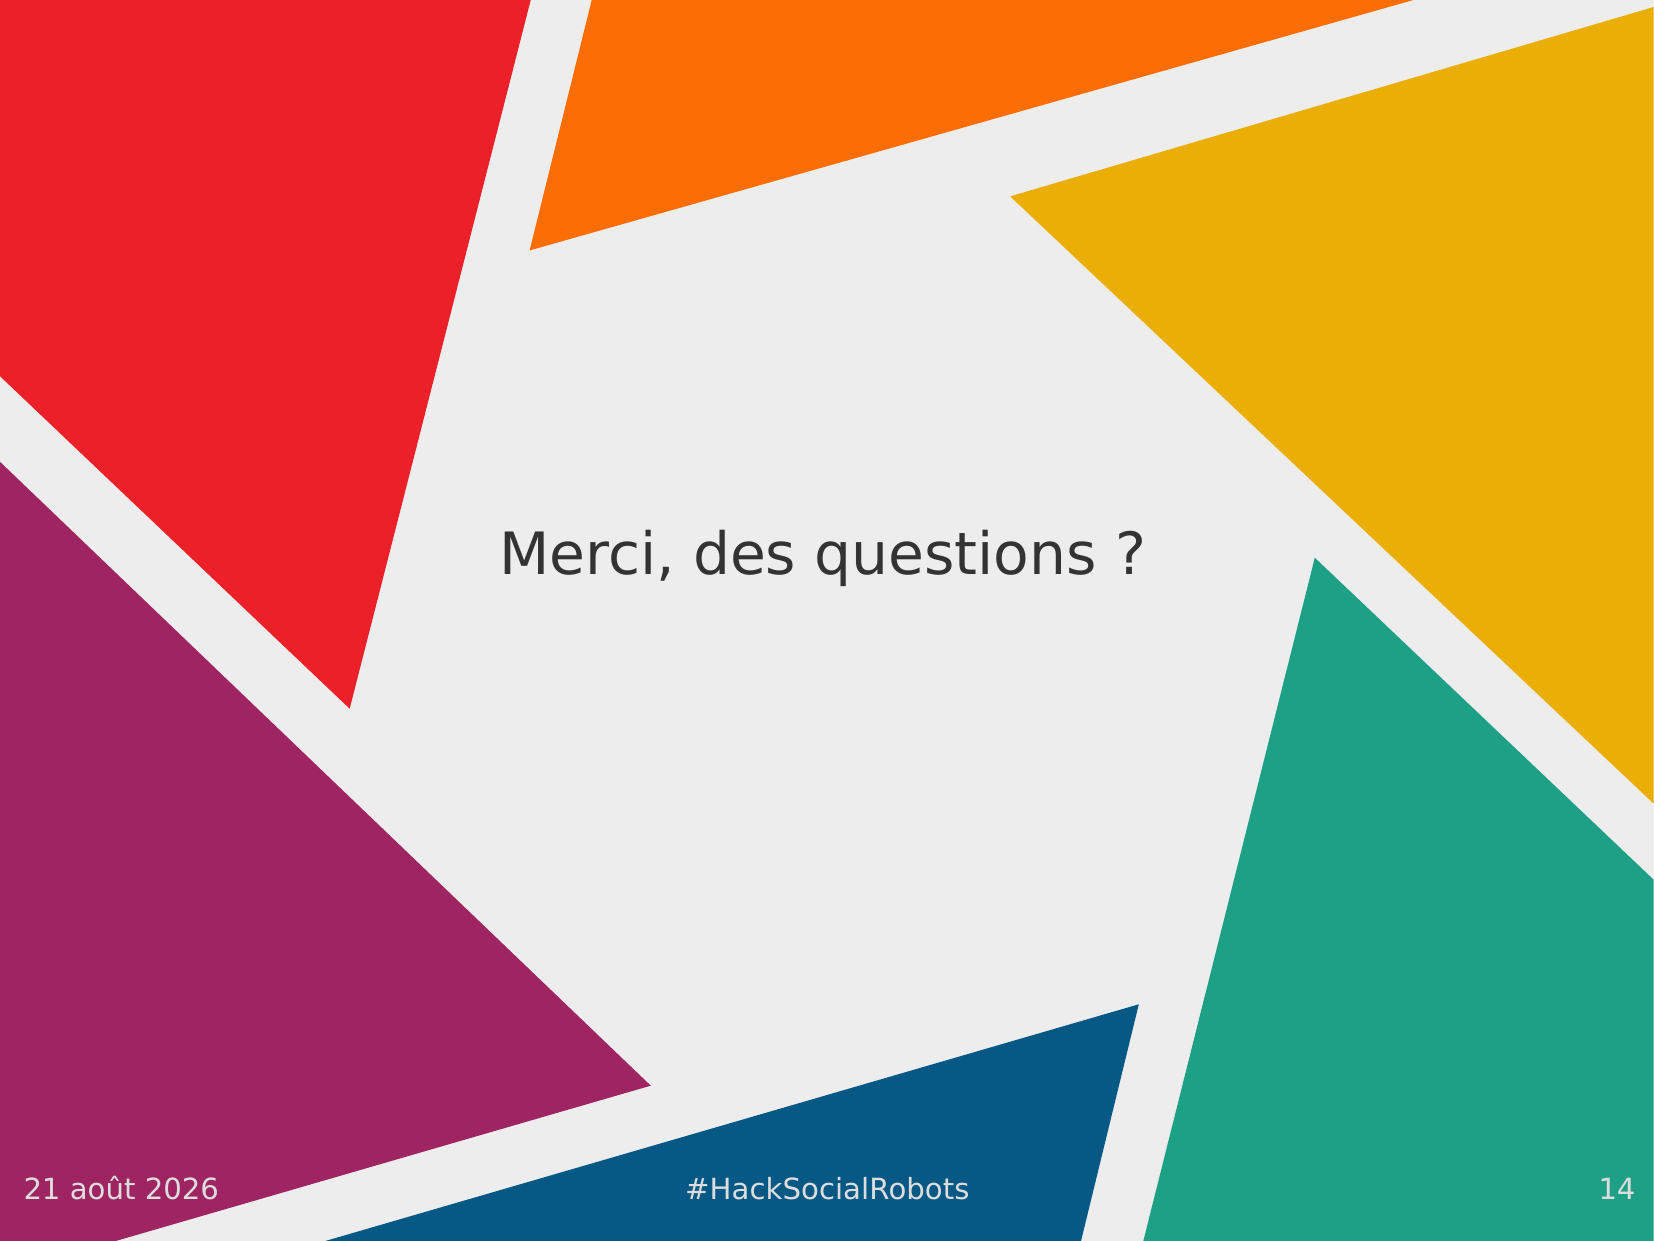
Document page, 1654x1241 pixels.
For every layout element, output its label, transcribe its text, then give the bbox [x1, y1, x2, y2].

title Merci, des questions ? [464, 450, 1182, 658]
